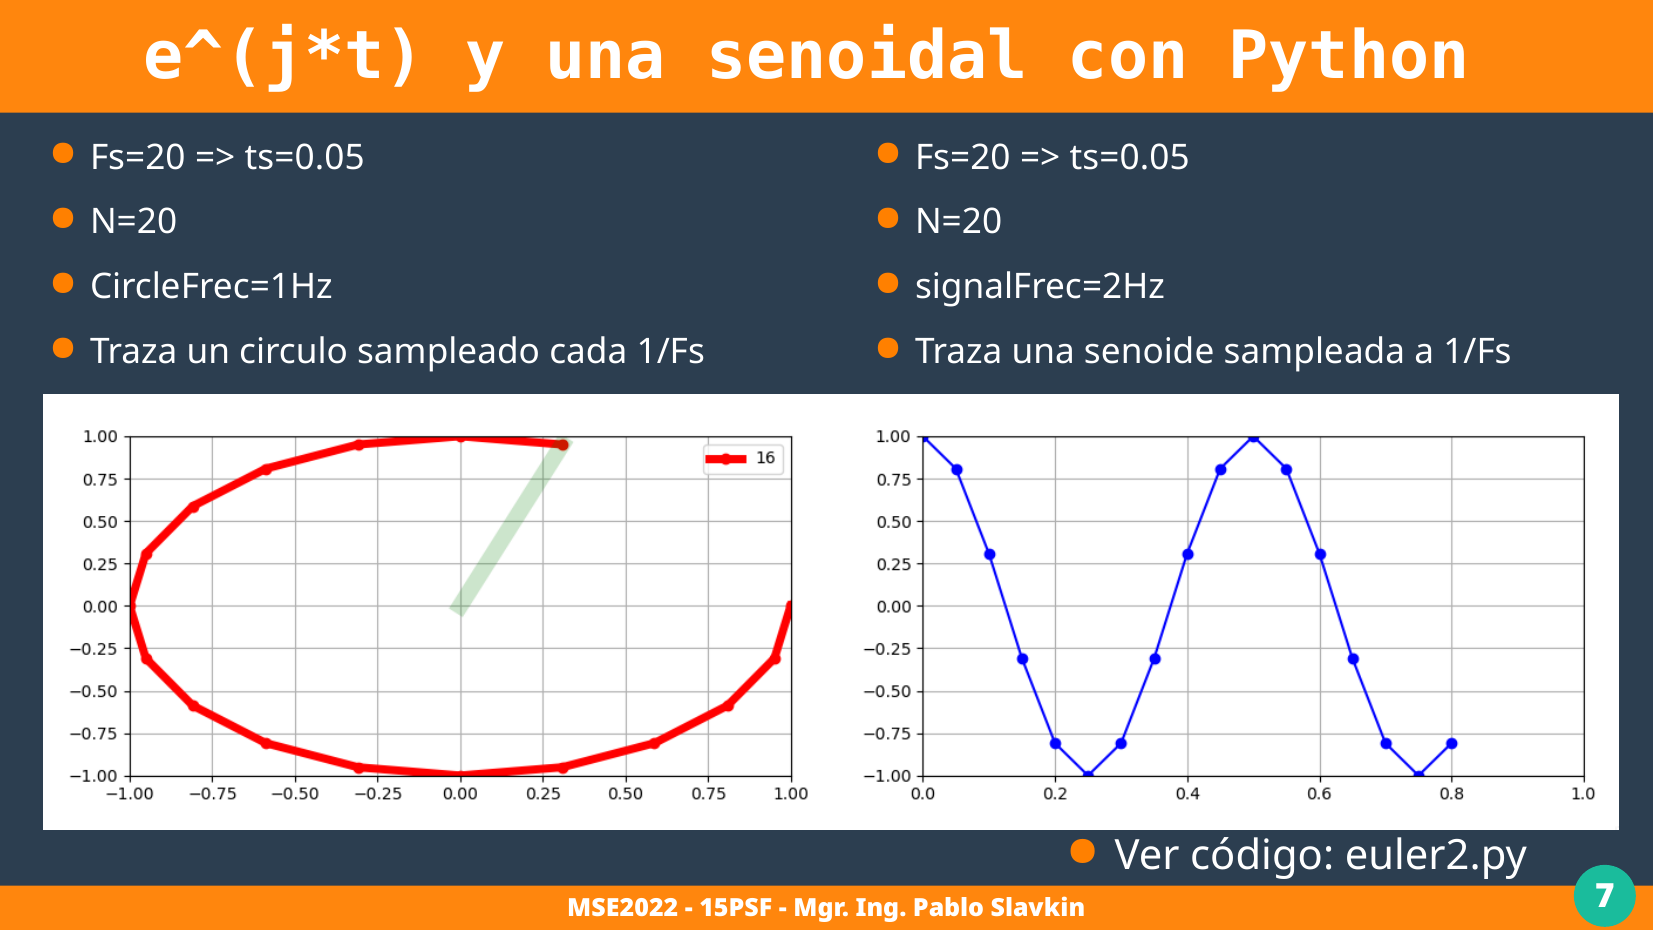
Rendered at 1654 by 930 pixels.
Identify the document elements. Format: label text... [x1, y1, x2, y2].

list Ver código: euler2.py [1050, 830, 1538, 883]
list Fs=20 => ts=0.05 N=20 CircleFrec=1Hz Traza un circulo sampleado cada 1/Fs [35, 131, 788, 376]
title e^(j*t) y una senoidal con Python [143, 16, 1544, 113]
list Fs=20 => ts=0.05 N=20 signalFrec=2Hz Traza una senoide sampleada a 1/Fs [860, 131, 1613, 376]
picture [43, 394, 1619, 830]
